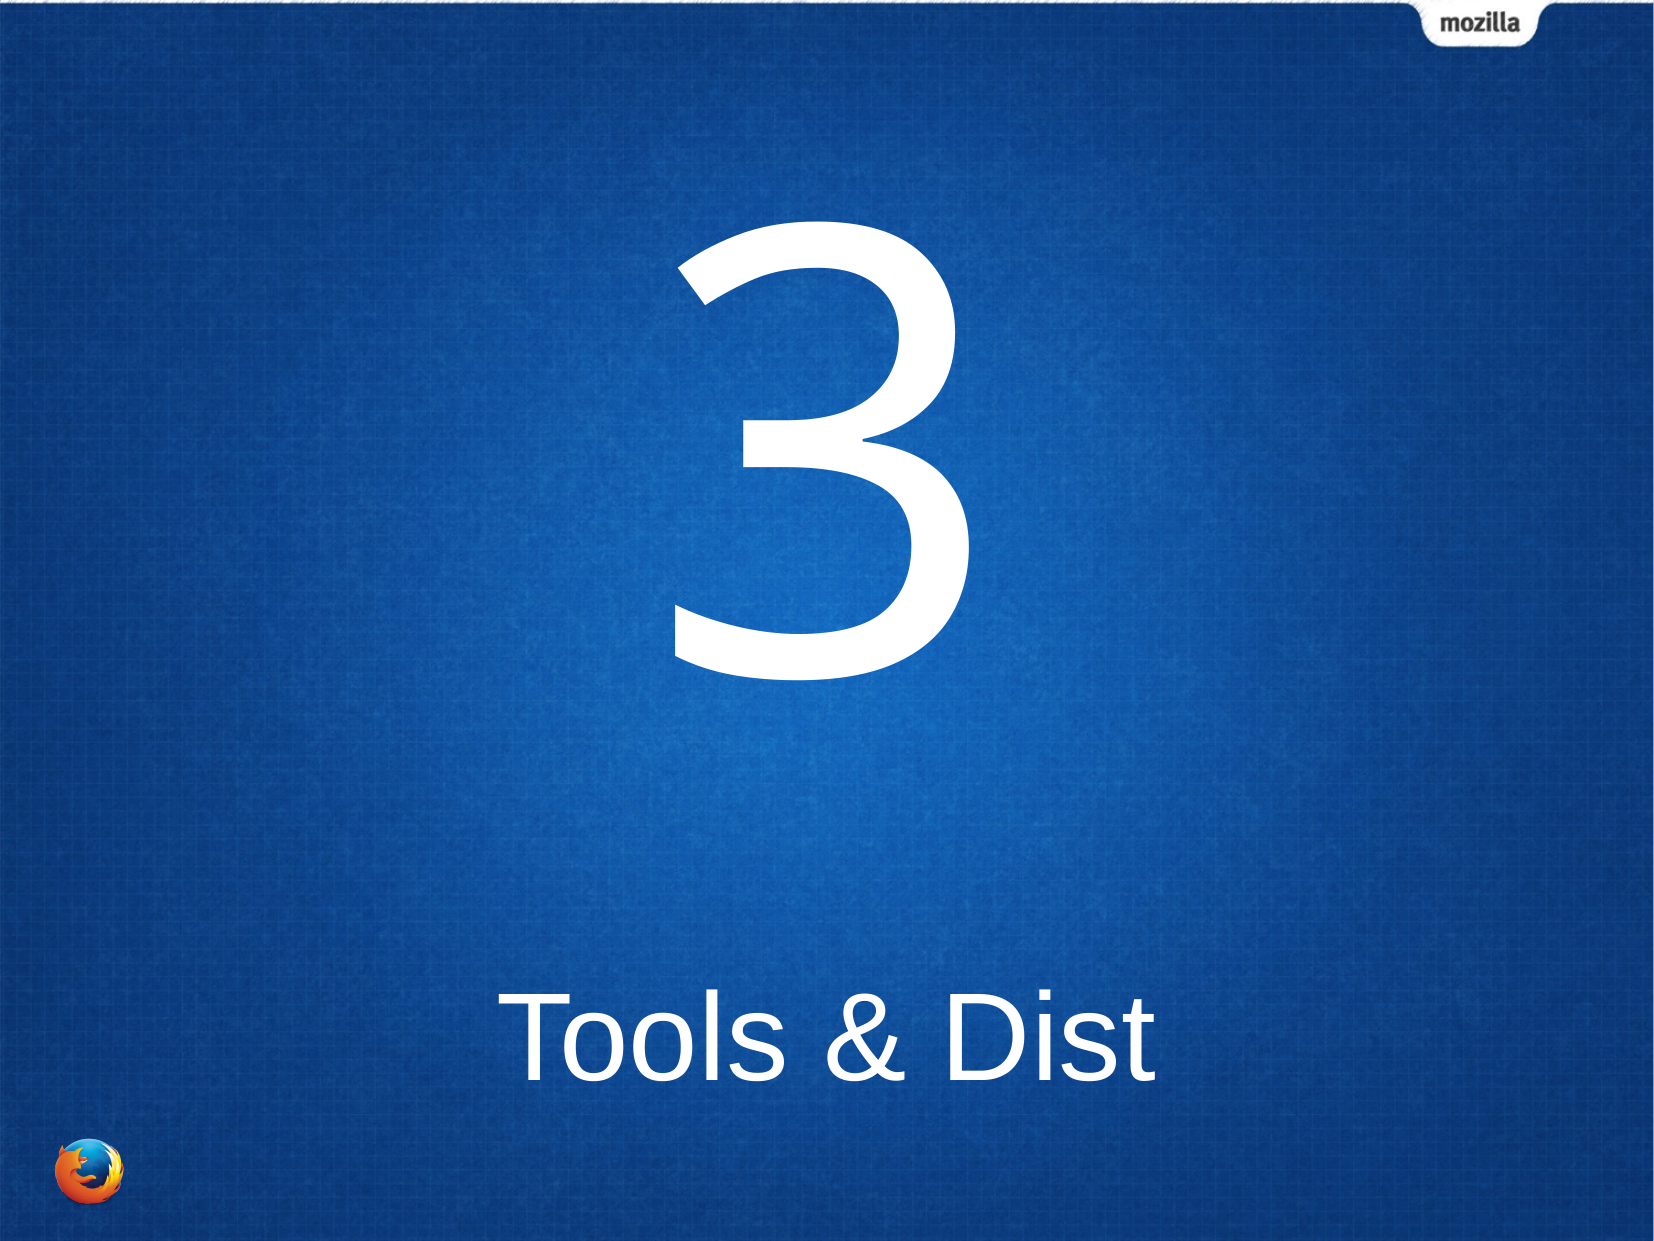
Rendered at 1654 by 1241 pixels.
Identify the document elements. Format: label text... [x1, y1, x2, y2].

text_box Tools & Dist [82, 928, 1571, 1146]
subtitle 3 [82, 49, 1571, 815]
picture [0, 0, 1654, 1241]
